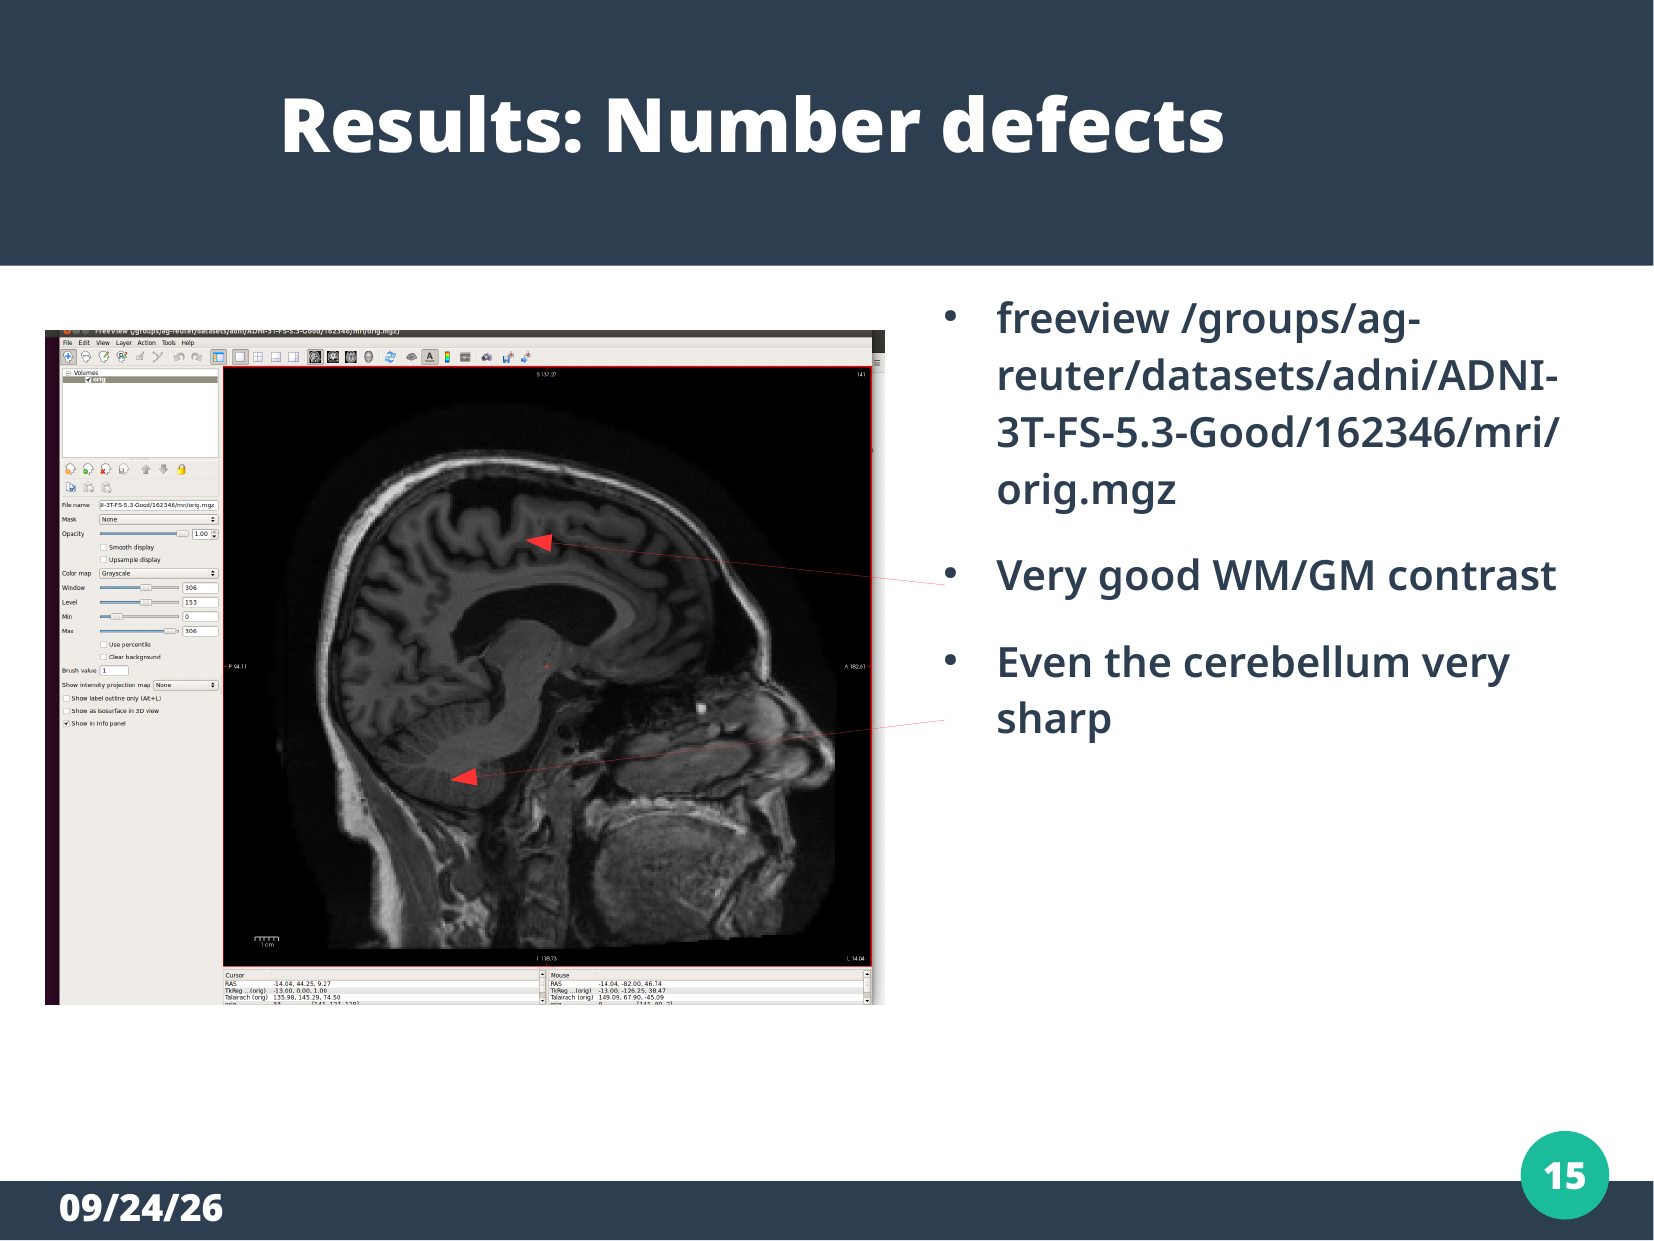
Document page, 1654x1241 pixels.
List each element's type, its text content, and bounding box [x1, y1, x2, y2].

list freeview /groups/ag-reuter/datasets/adni/ADNI-3T-FS-5.3-Good/162346/mri/orig.mgz Very good WM/GM contrast Even the cerebellum very sharp [925, 288, 1576, 1051]
title Results: Number defects [54, 45, 1591, 203]
picture [45, 330, 886, 1006]
